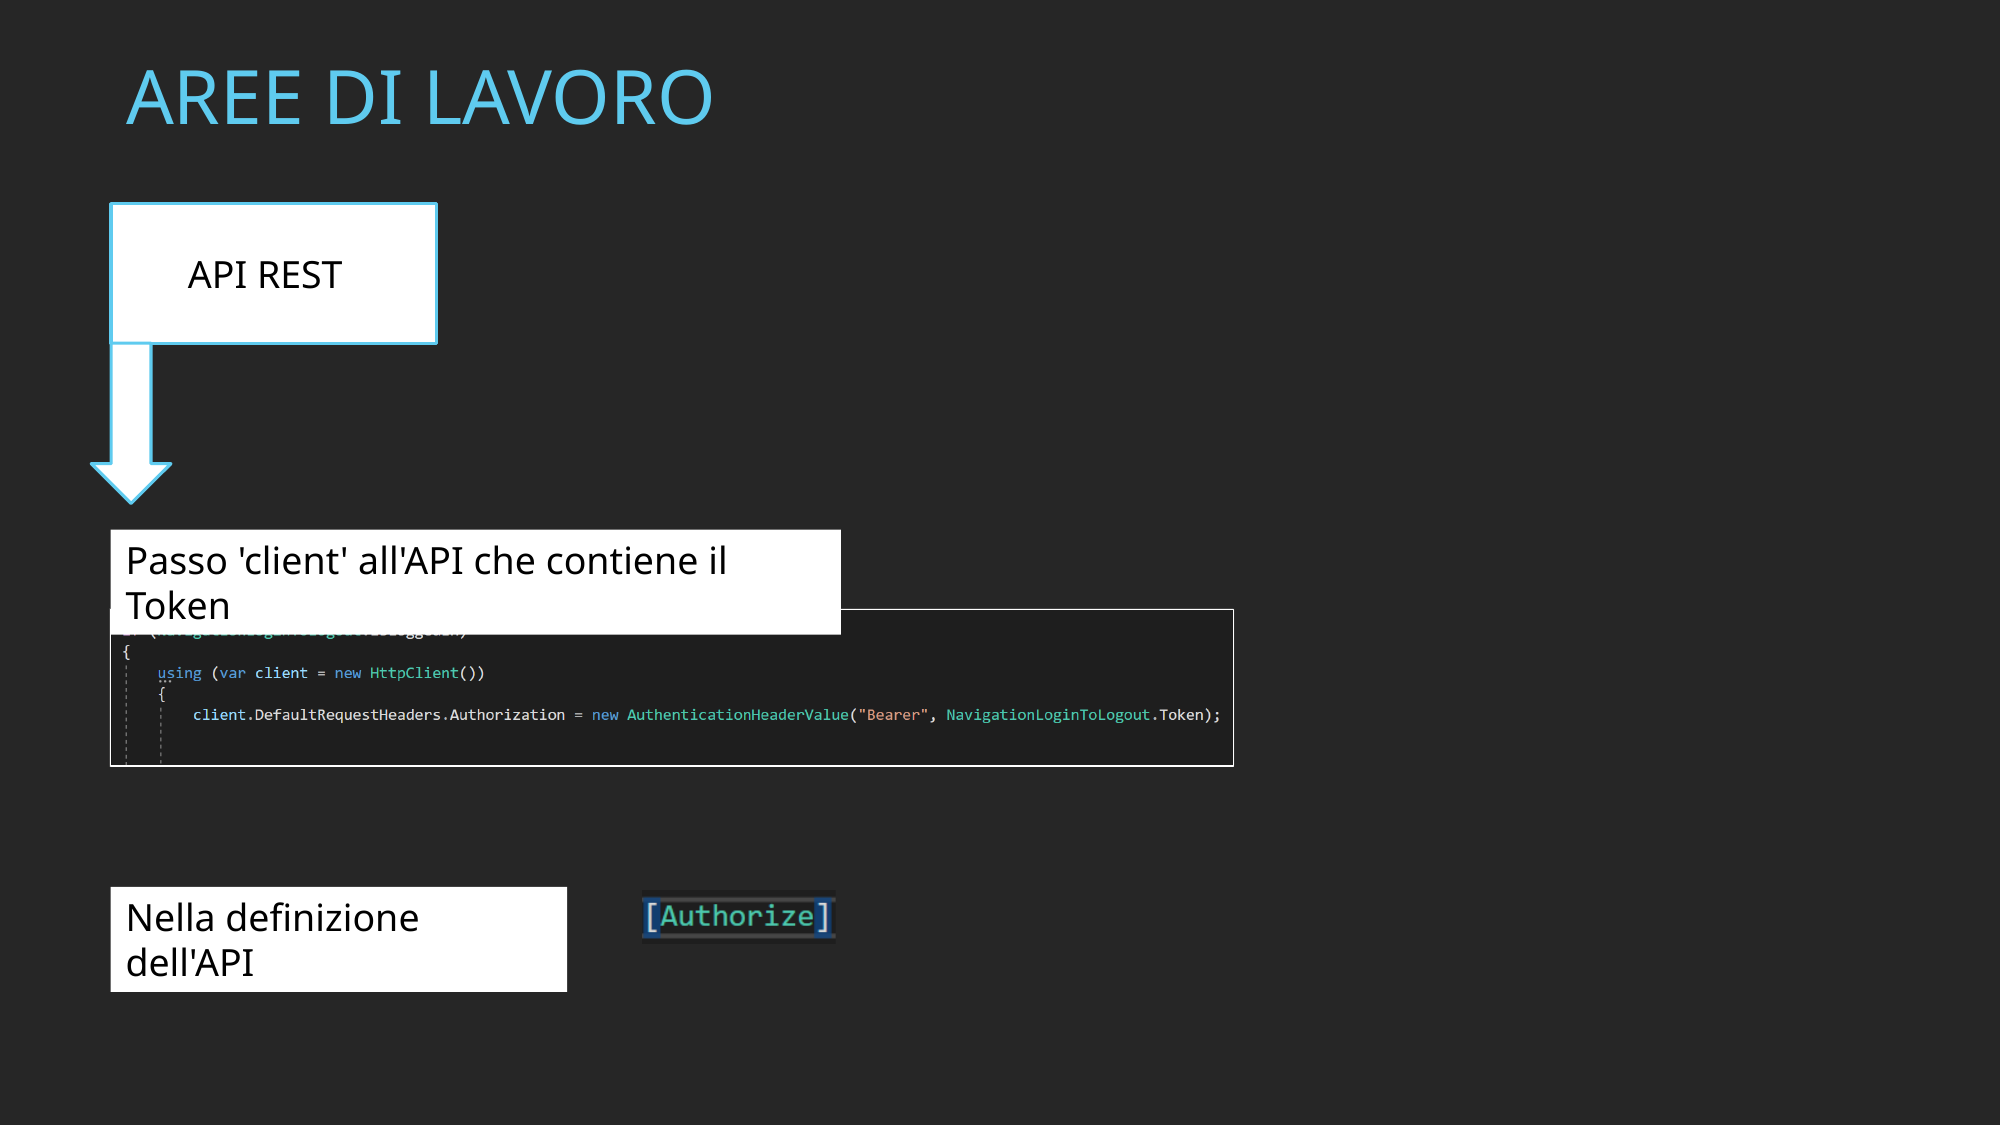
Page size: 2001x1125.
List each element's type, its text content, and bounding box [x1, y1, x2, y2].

text_box API REST [172, 243, 545, 304]
picture [642, 890, 836, 944]
title AREE DI LAVORO [111, 41, 1522, 182]
text_box Passo 'client' all'API che contiene il Token [110, 529, 841, 591]
picture [111, 610, 1233, 766]
text_box [91, 204, 437, 504]
text_box Nella definizione dell'API [110, 886, 568, 948]
